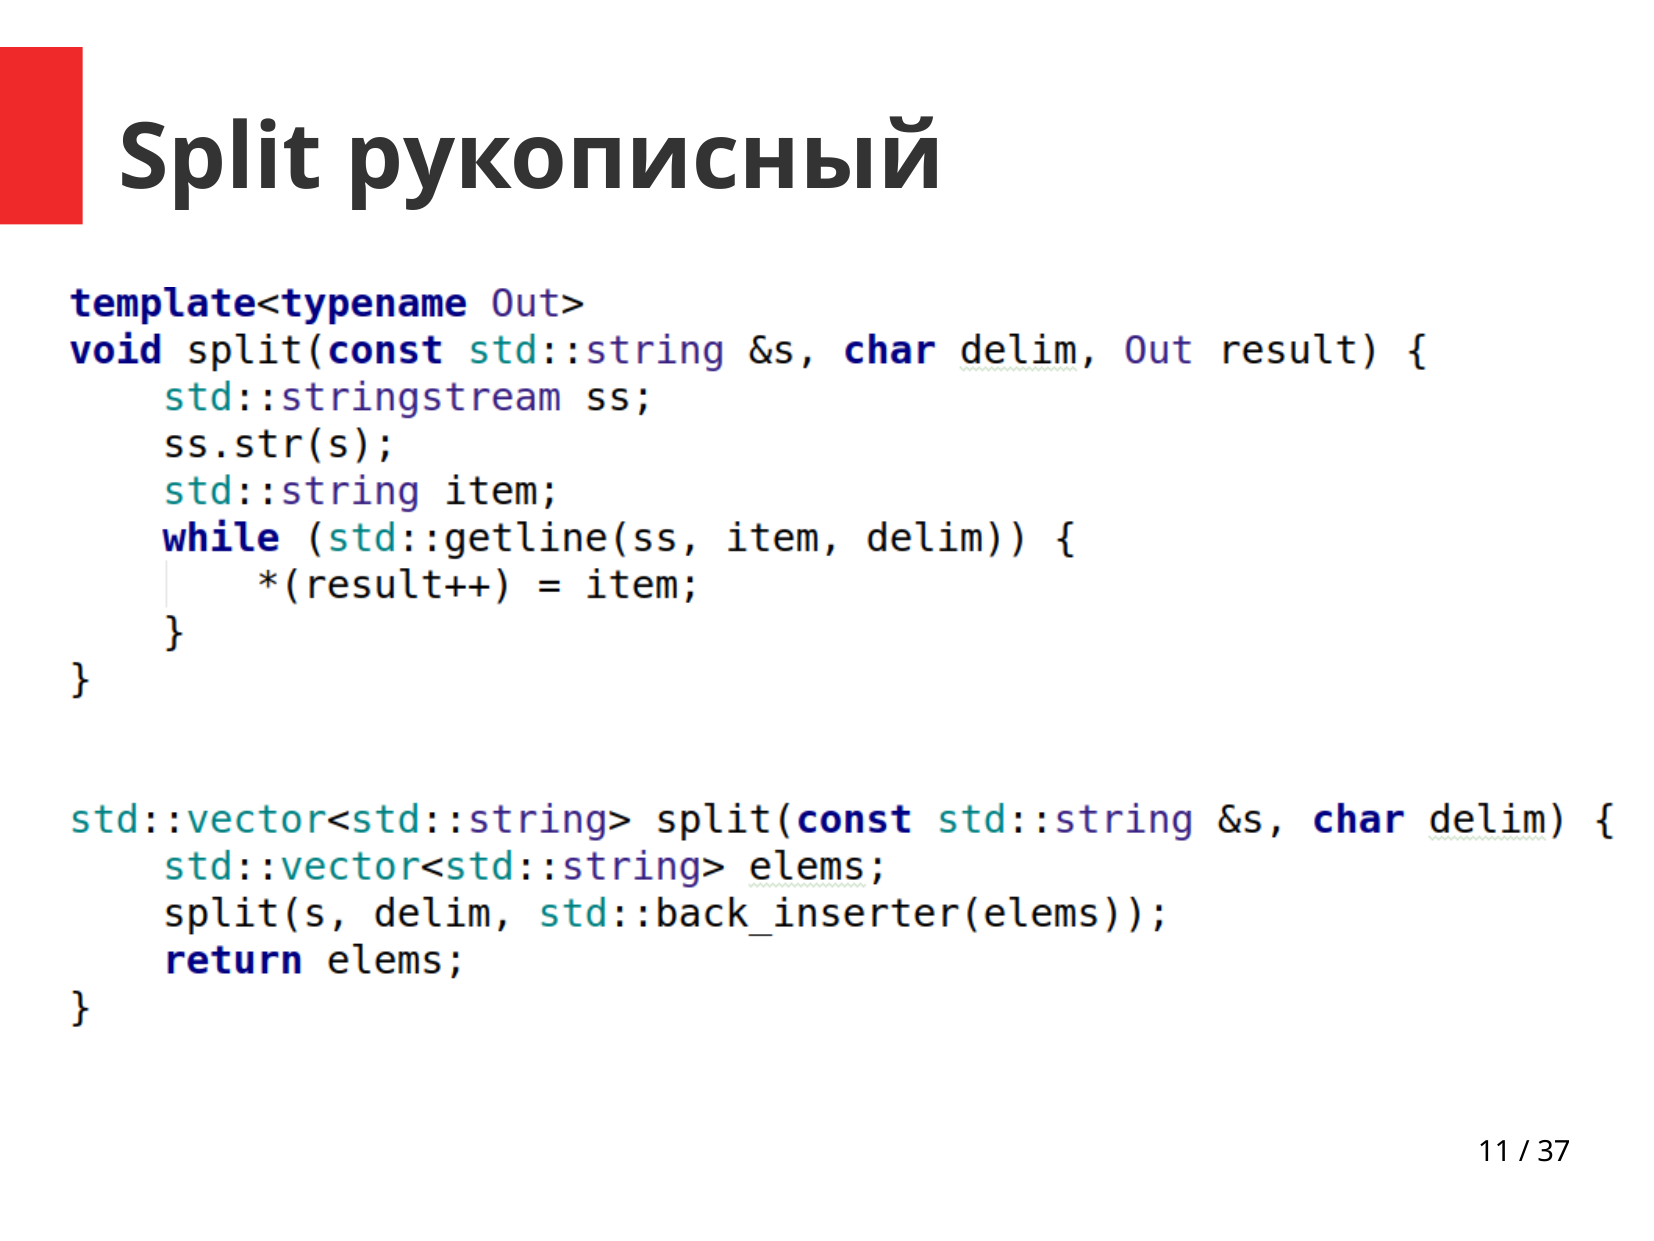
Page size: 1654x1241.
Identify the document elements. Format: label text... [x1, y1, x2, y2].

title Split рукописный [118, 49, 1571, 257]
picture [69, 287, 1618, 1041]
